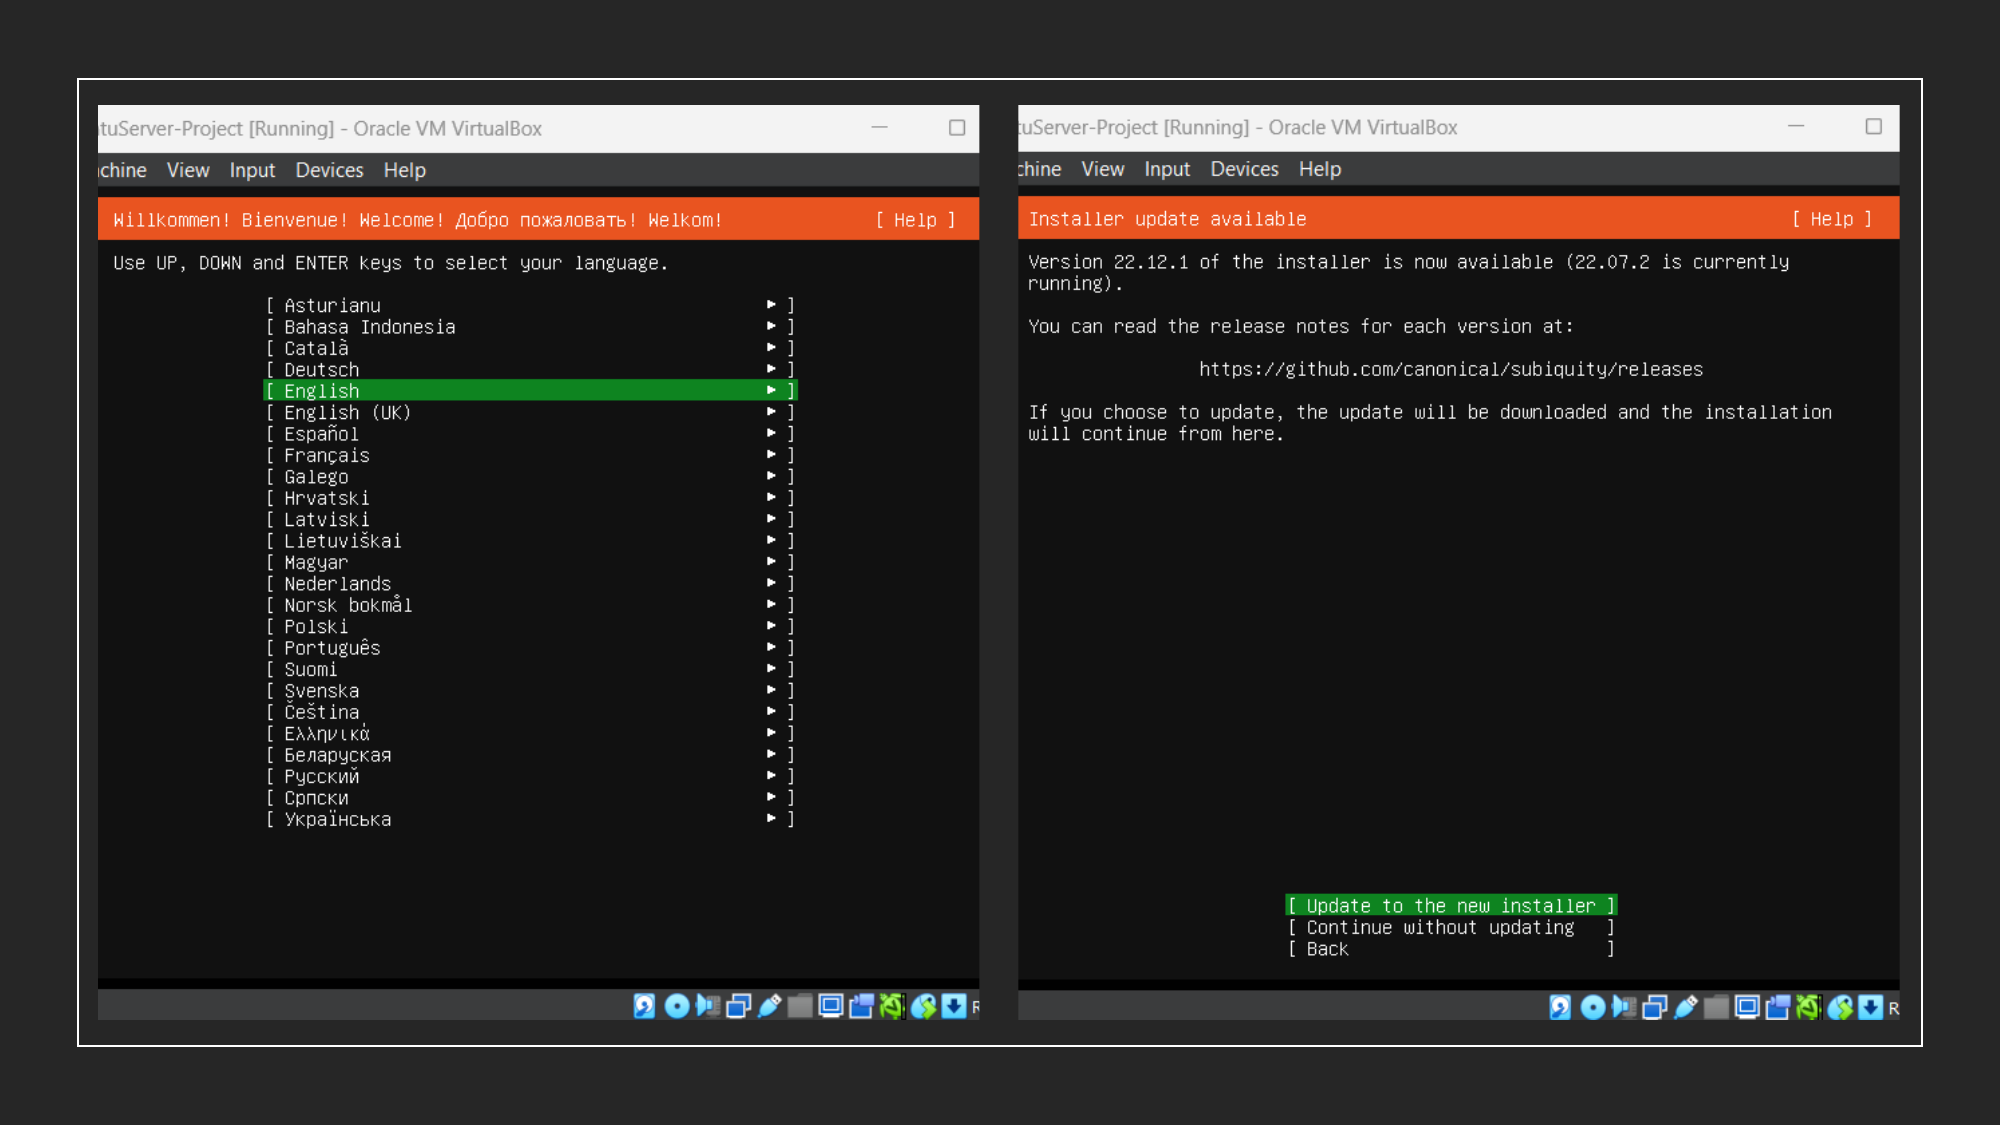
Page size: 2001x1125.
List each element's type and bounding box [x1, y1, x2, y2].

picture [98, 105, 980, 1020]
text_box [0, 0, 2000, 1125]
picture [1018, 105, 1900, 1020]
